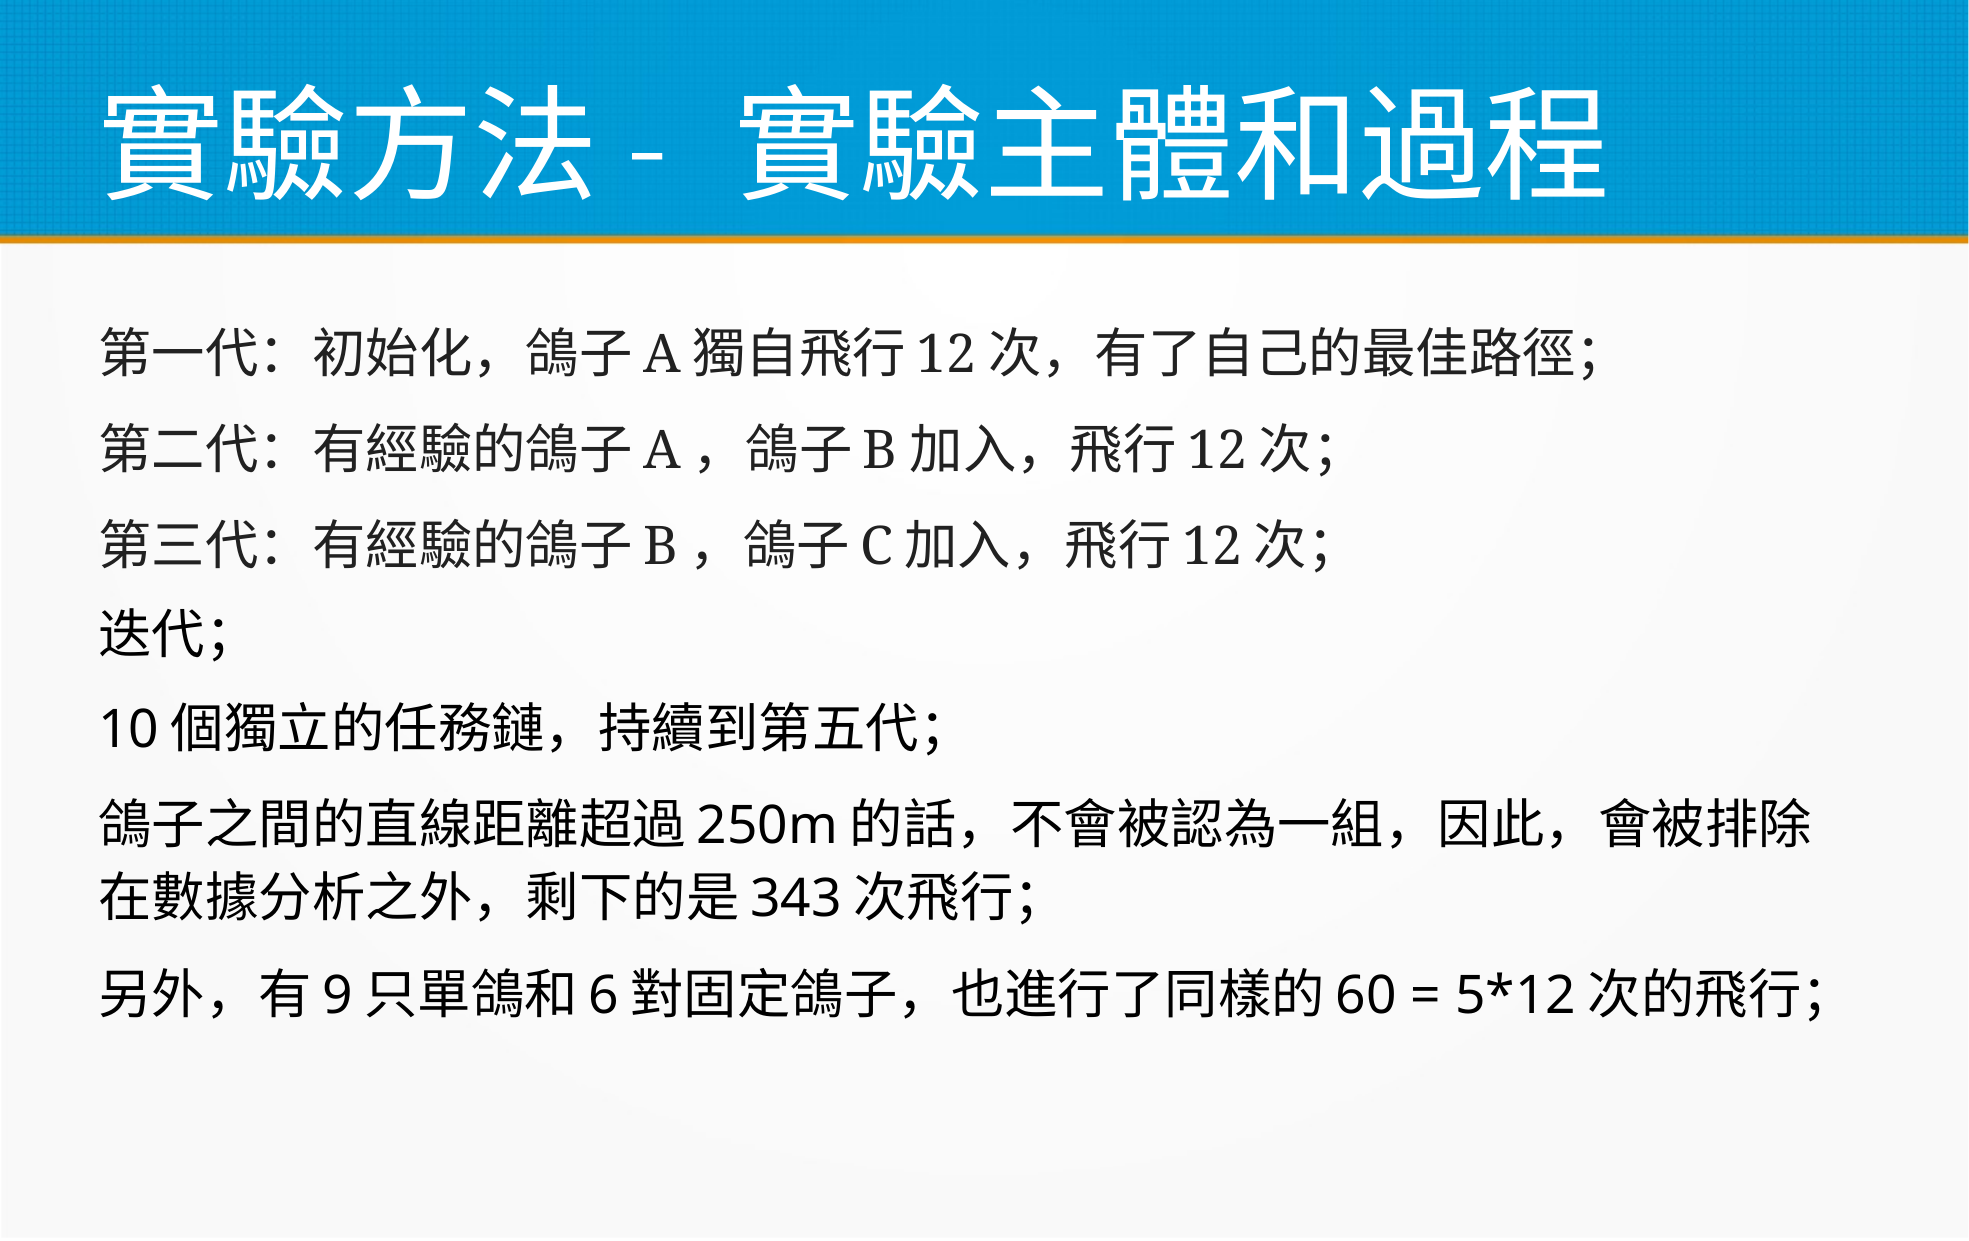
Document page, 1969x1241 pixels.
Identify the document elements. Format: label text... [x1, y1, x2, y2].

list 第一代：初始化，鴿子A獨自飛行12次，有了自己的最佳路徑； 第二代：有經驗的鴿子A，鴿子B加入，飛行12次； 第三代：有經驗的鴿子B，鴿子C加入，飛行12次； 迭代； 10個獨立的任務鏈，持續到第五代； 鴿子之間的直線距離超過250m的話，不會被認為一組，因此，會被排除在數據分析之外，剩下的是343次飛行； 另外，有9只單鴿和6對固定鴿子，也進行了同樣的60 = 5*12次的飛行； [98, 315, 1861, 1081]
title 實驗方法- 實驗主體和過程 [98, 19, 1870, 227]
picture [0, 233, 1969, 1241]
